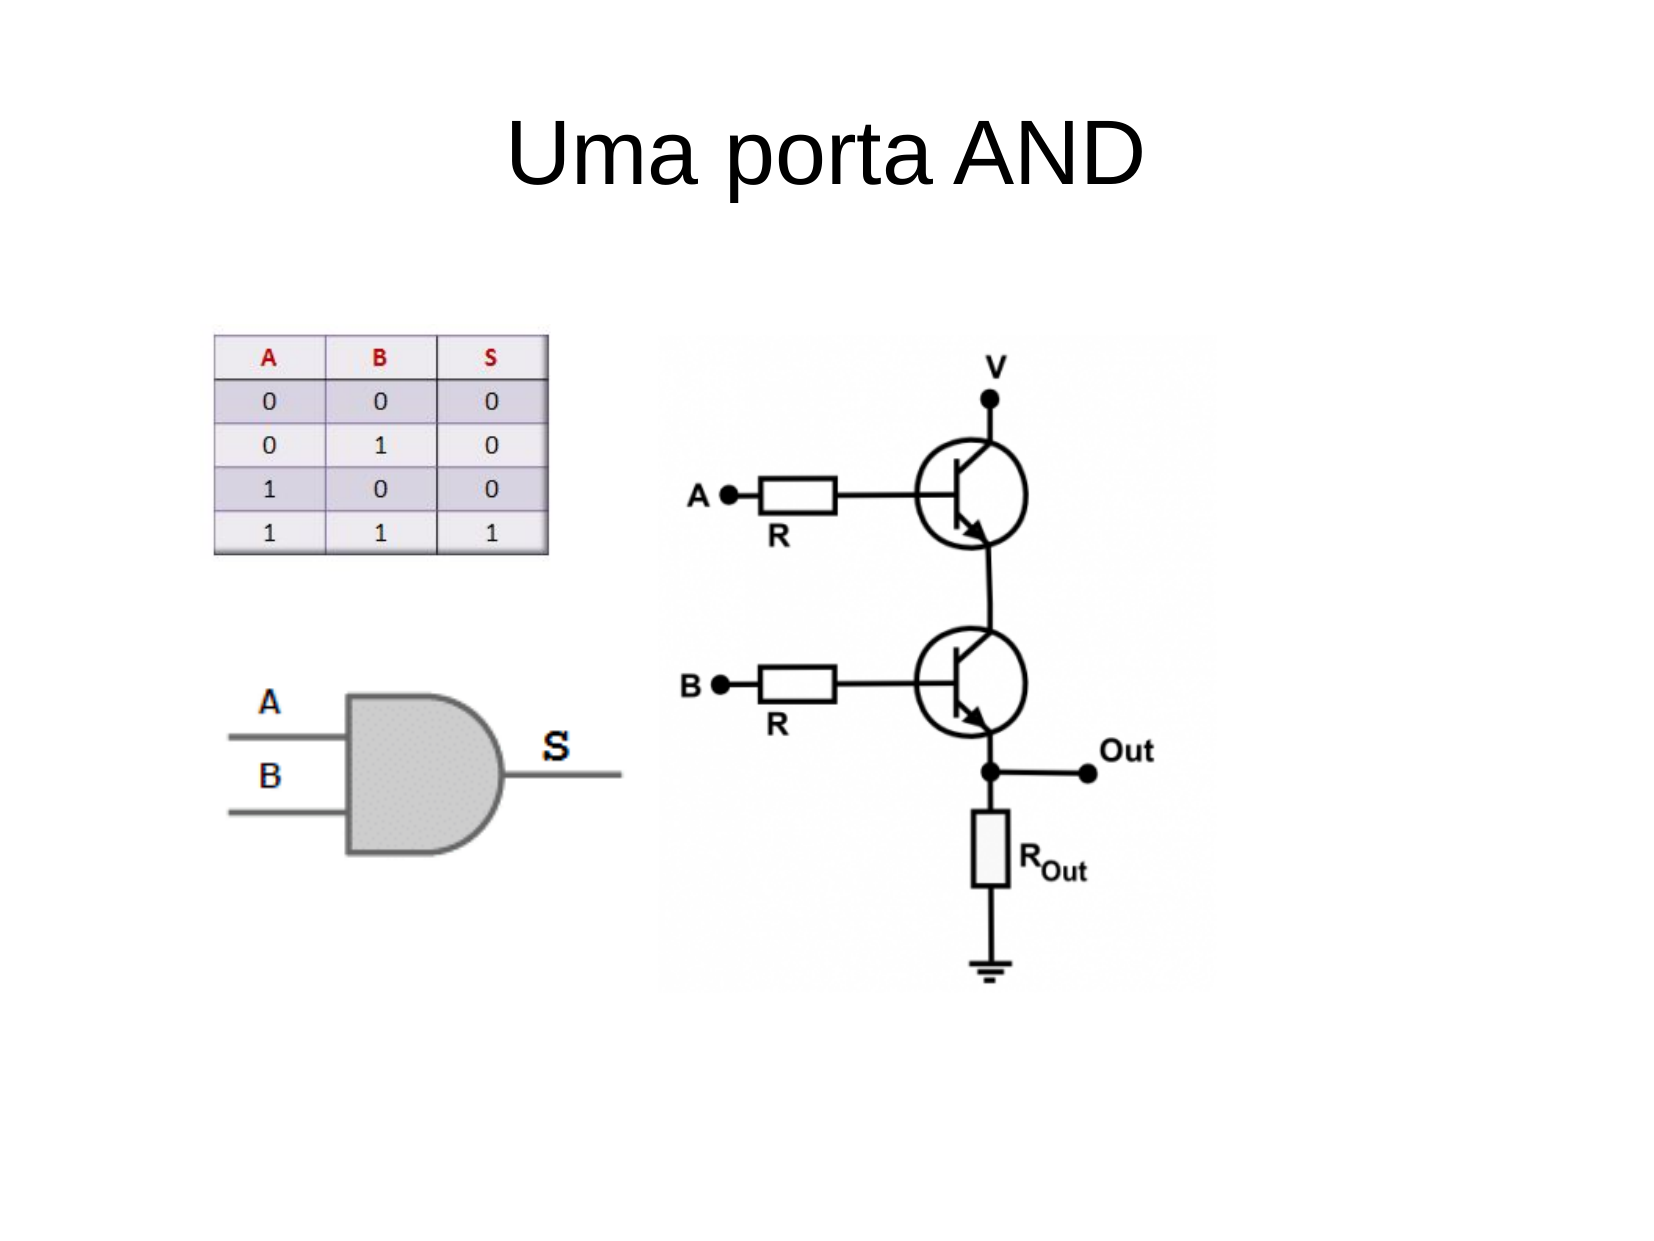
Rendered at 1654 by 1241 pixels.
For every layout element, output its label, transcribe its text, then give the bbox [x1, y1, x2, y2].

picture [200, 335, 1217, 993]
picture [200, 324, 568, 579]
title Uma porta AND [82, 49, 1571, 257]
